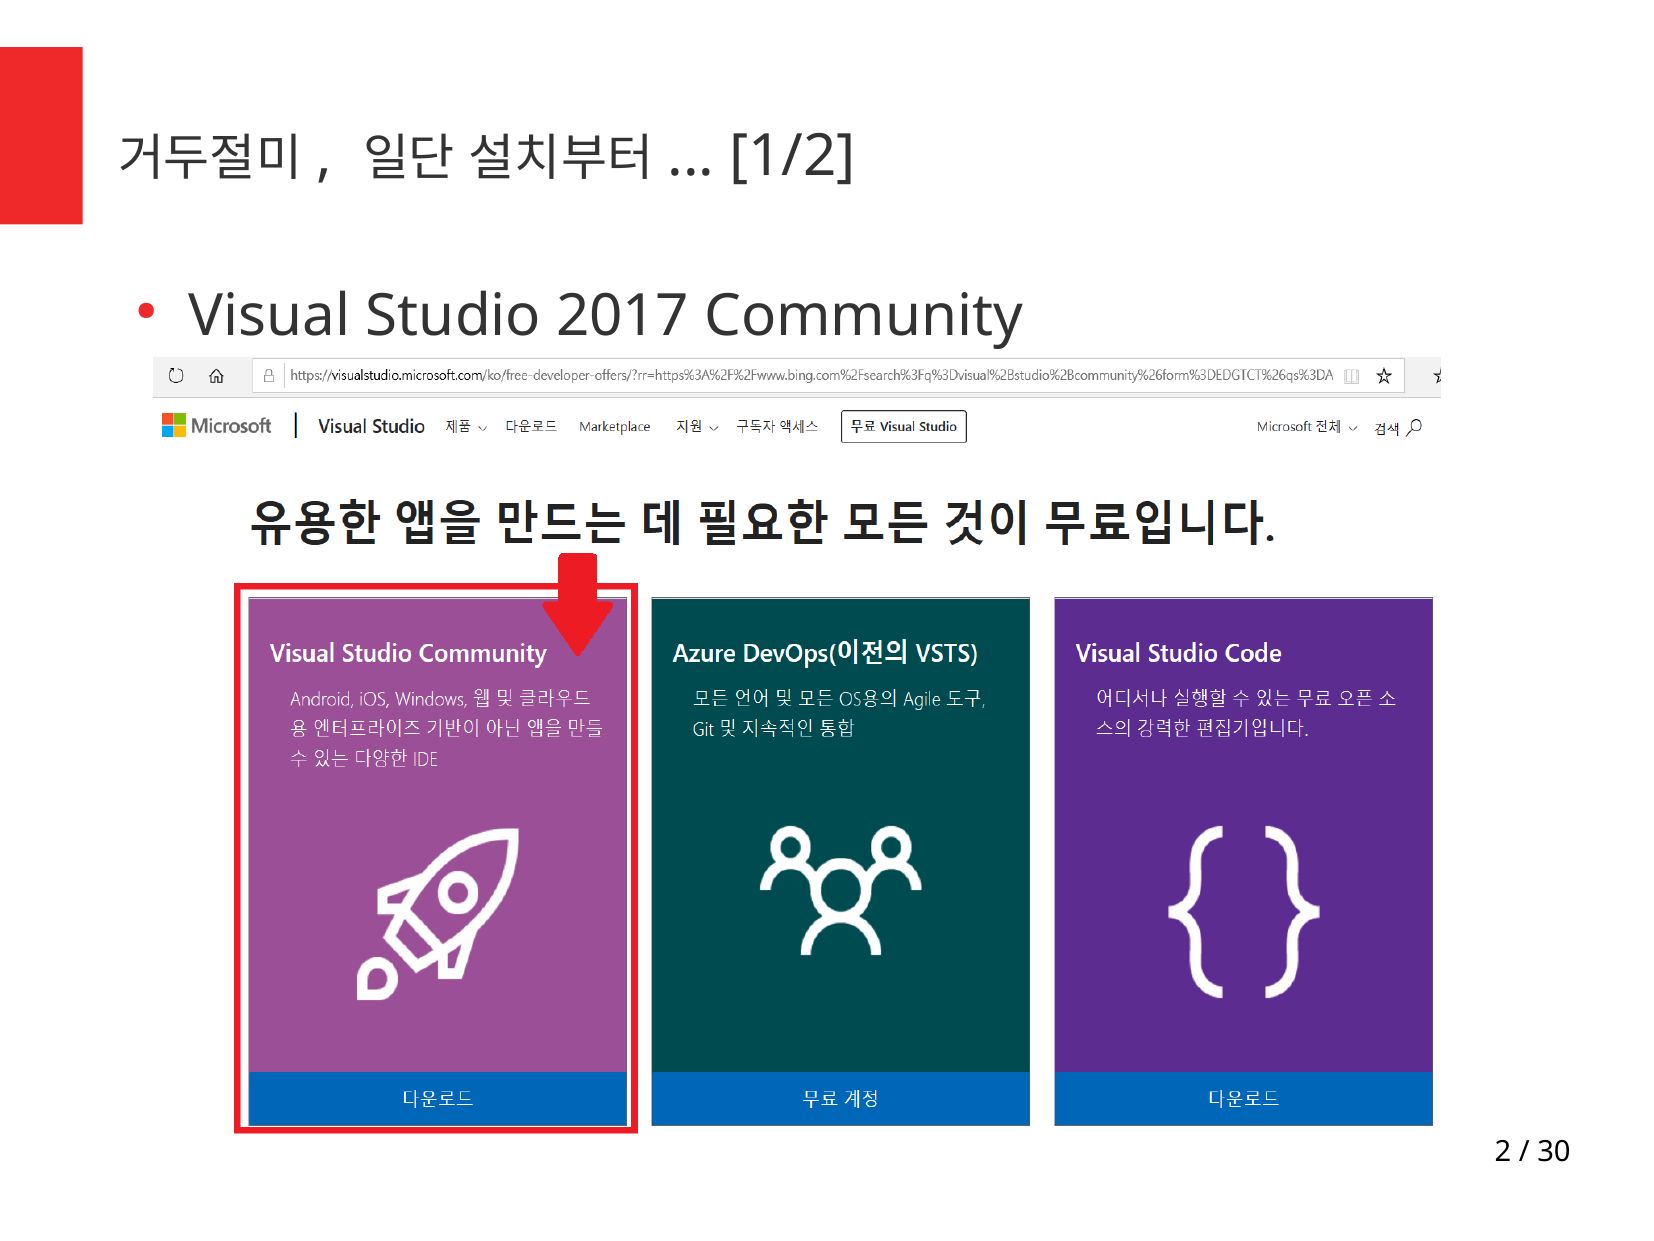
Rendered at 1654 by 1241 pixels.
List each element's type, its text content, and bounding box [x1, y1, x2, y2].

list Visual Studio 2017 Community [118, 272, 1536, 993]
picture [153, 357, 1441, 1134]
title 거두절미, 일단 설치부터... [1/2] [118, 49, 1571, 257]
